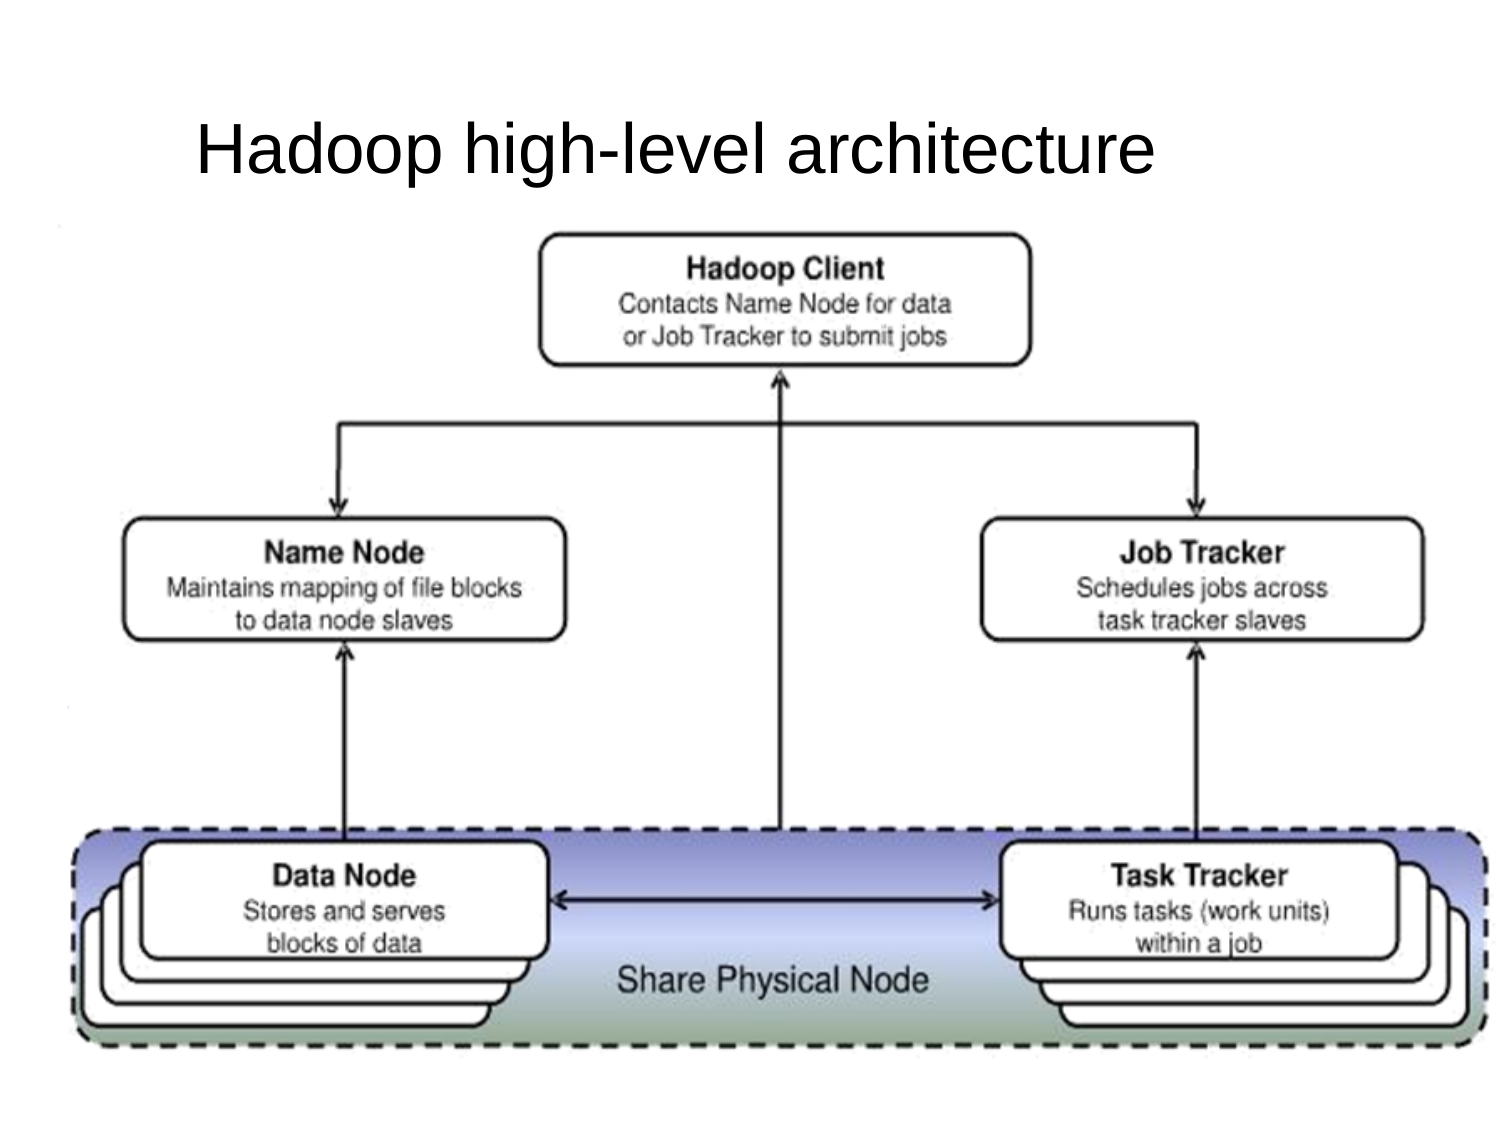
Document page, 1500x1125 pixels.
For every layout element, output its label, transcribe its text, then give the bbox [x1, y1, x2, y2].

title Hadoop high-level architecture [64, 96, 1291, 193]
picture [0, 224, 1500, 1125]
